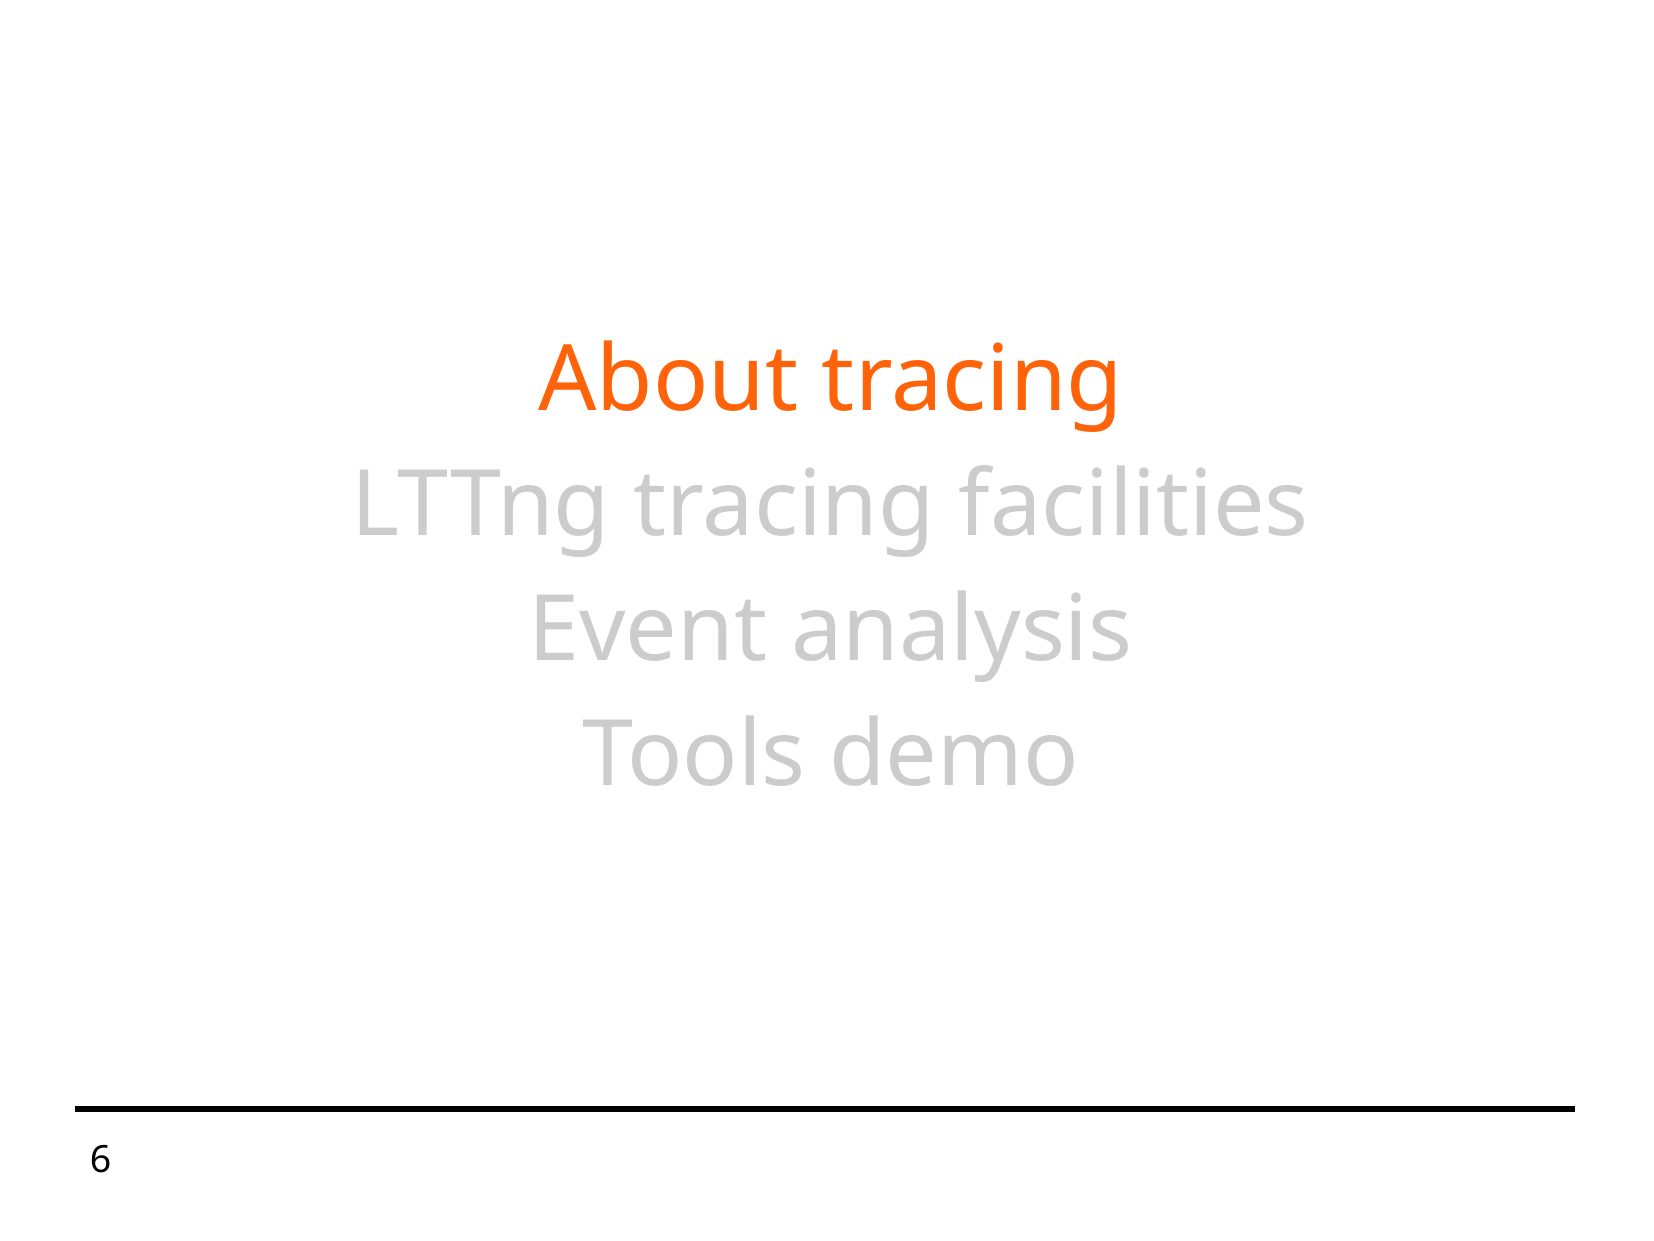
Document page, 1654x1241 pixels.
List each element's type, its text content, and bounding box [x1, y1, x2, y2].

title About tracing LTTng tracing facilities Event analysis Tools demo [86, 75, 1576, 1051]
